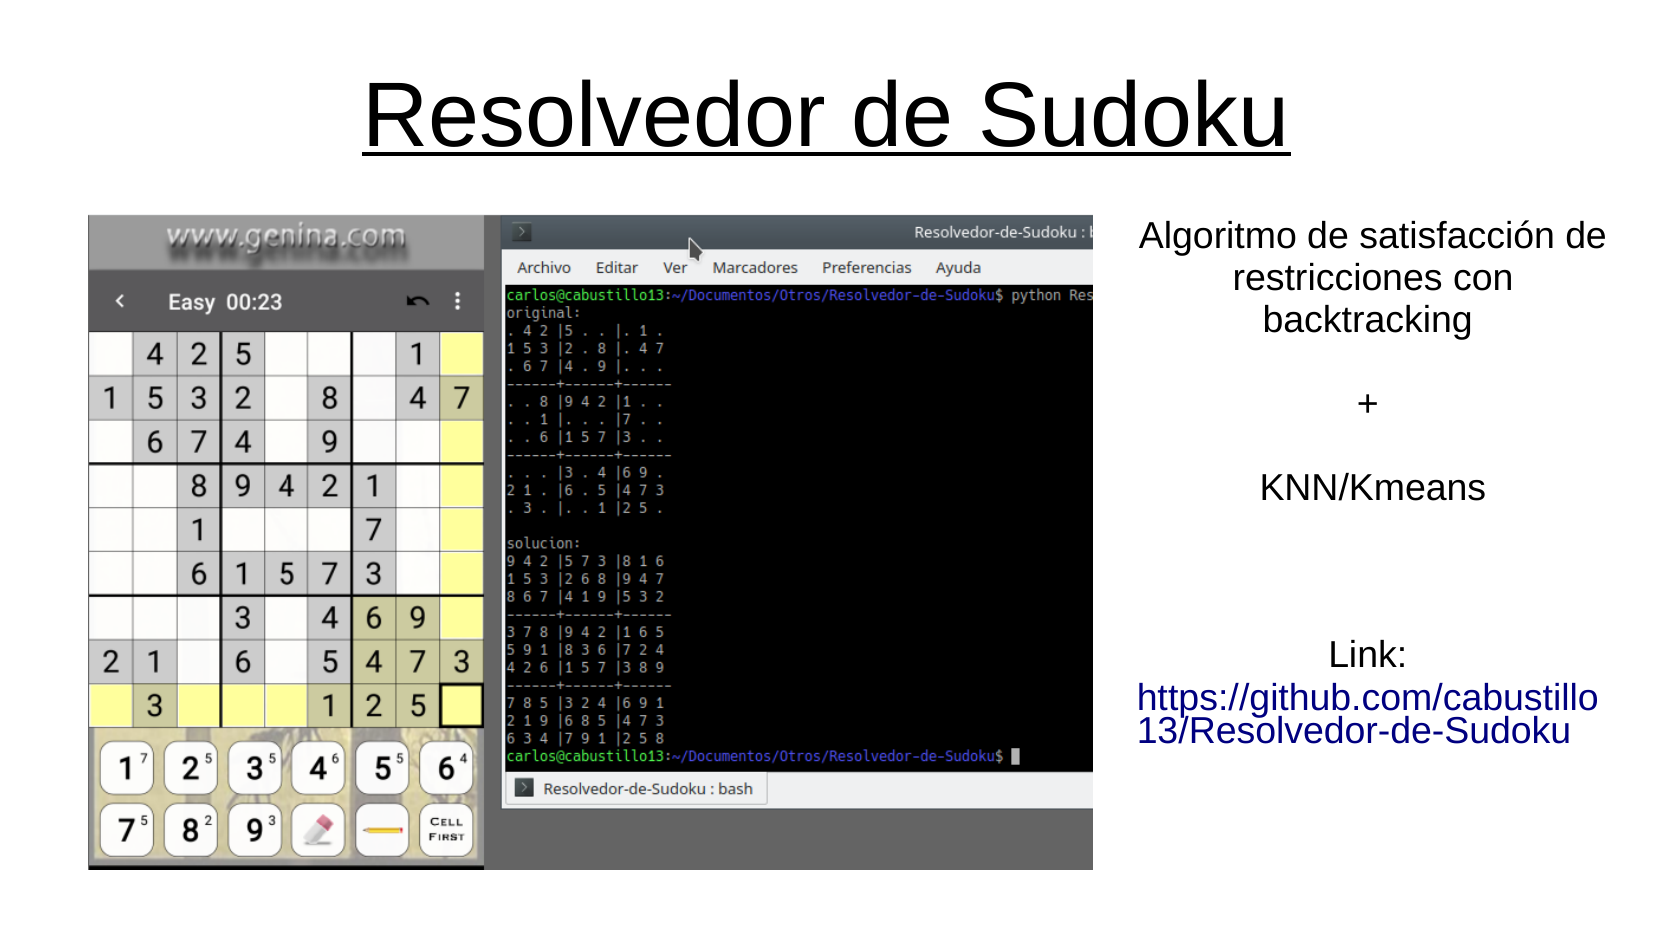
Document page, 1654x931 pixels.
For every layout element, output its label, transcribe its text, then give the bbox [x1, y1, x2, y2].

text_box Algoritmo de satisfacción de restricciones con backtracking + KNN/Kmeans Link: https://github.com/cabustillo13/Resolvedor-de-Sudoku [1122, 206, 1625, 768]
picture [88, 214, 1093, 870]
title Resolvedor de Sudoku [82, 37, 1571, 193]
